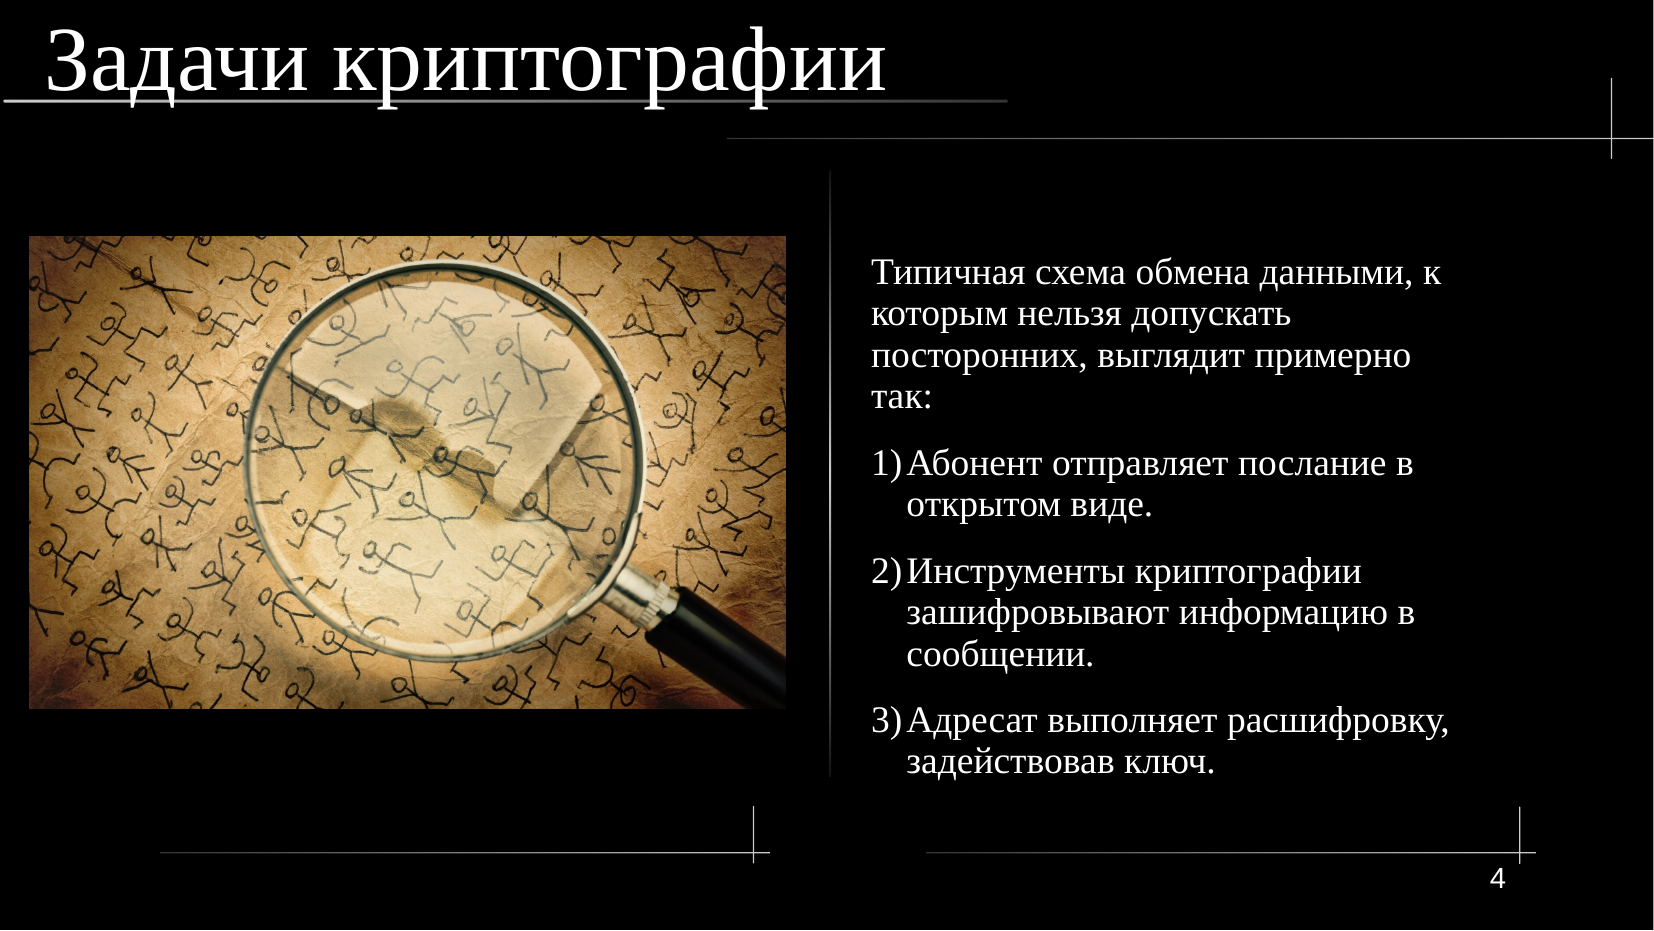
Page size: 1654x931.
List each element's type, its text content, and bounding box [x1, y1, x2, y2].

text_box Задачи криптографии [29, 1, 1359, 119]
picture [29, 236, 786, 709]
text_box Типичная схема обмена данными, к которым нельзя допускать посторонних, выглядит примерно так: Абонент отправляет послание в открытом виде. Инструменты криптографии зашифровывают информацию в сообщении. Адресат выполняет расшифровку, задействовав ключ. [856, 177, 1477, 798]
